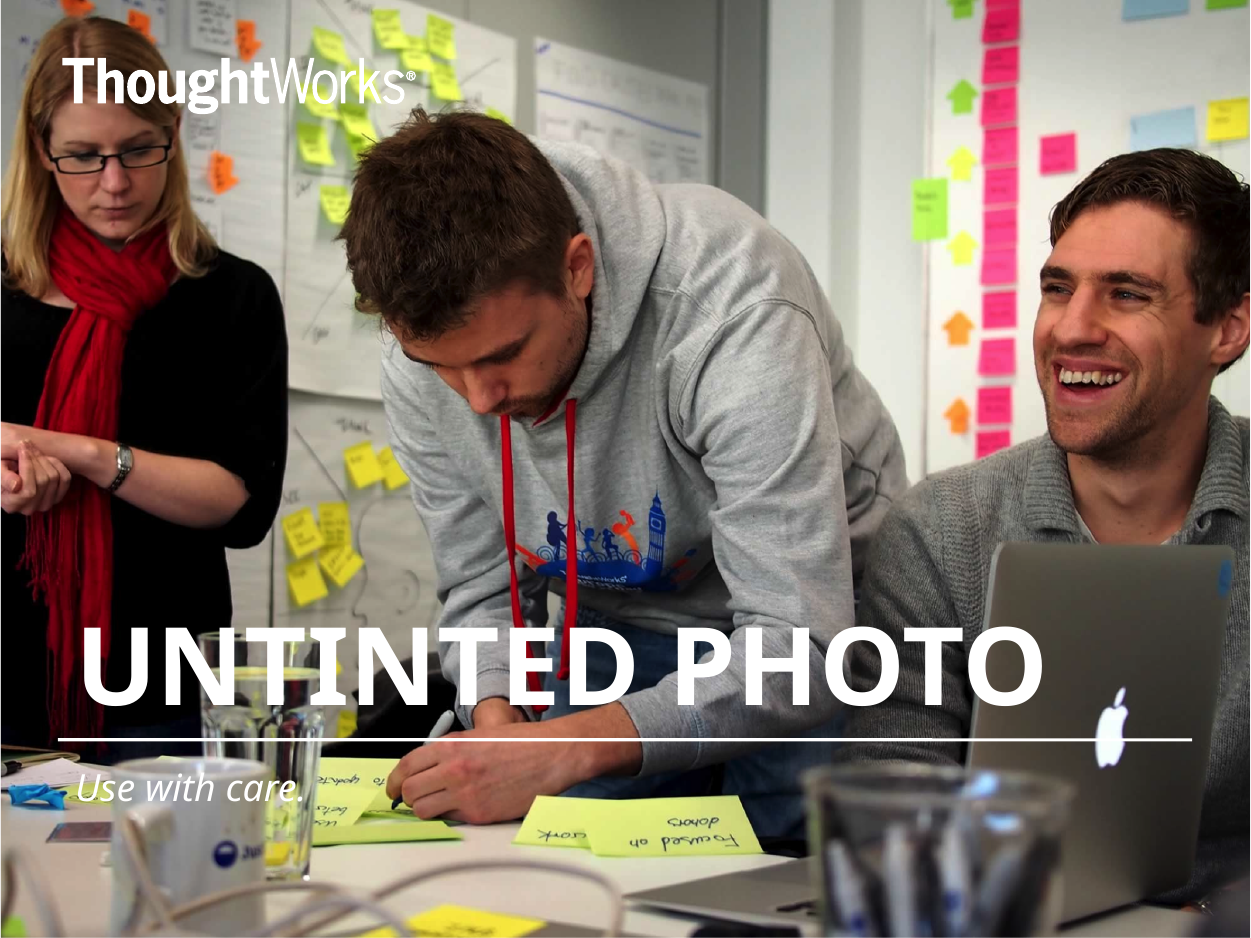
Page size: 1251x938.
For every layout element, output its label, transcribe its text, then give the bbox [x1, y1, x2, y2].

list Use with care. [62, 751, 1188, 909]
picture [0, 0, 1251, 938]
title UNTINTED PHOTO [62, 437, 1188, 740]
